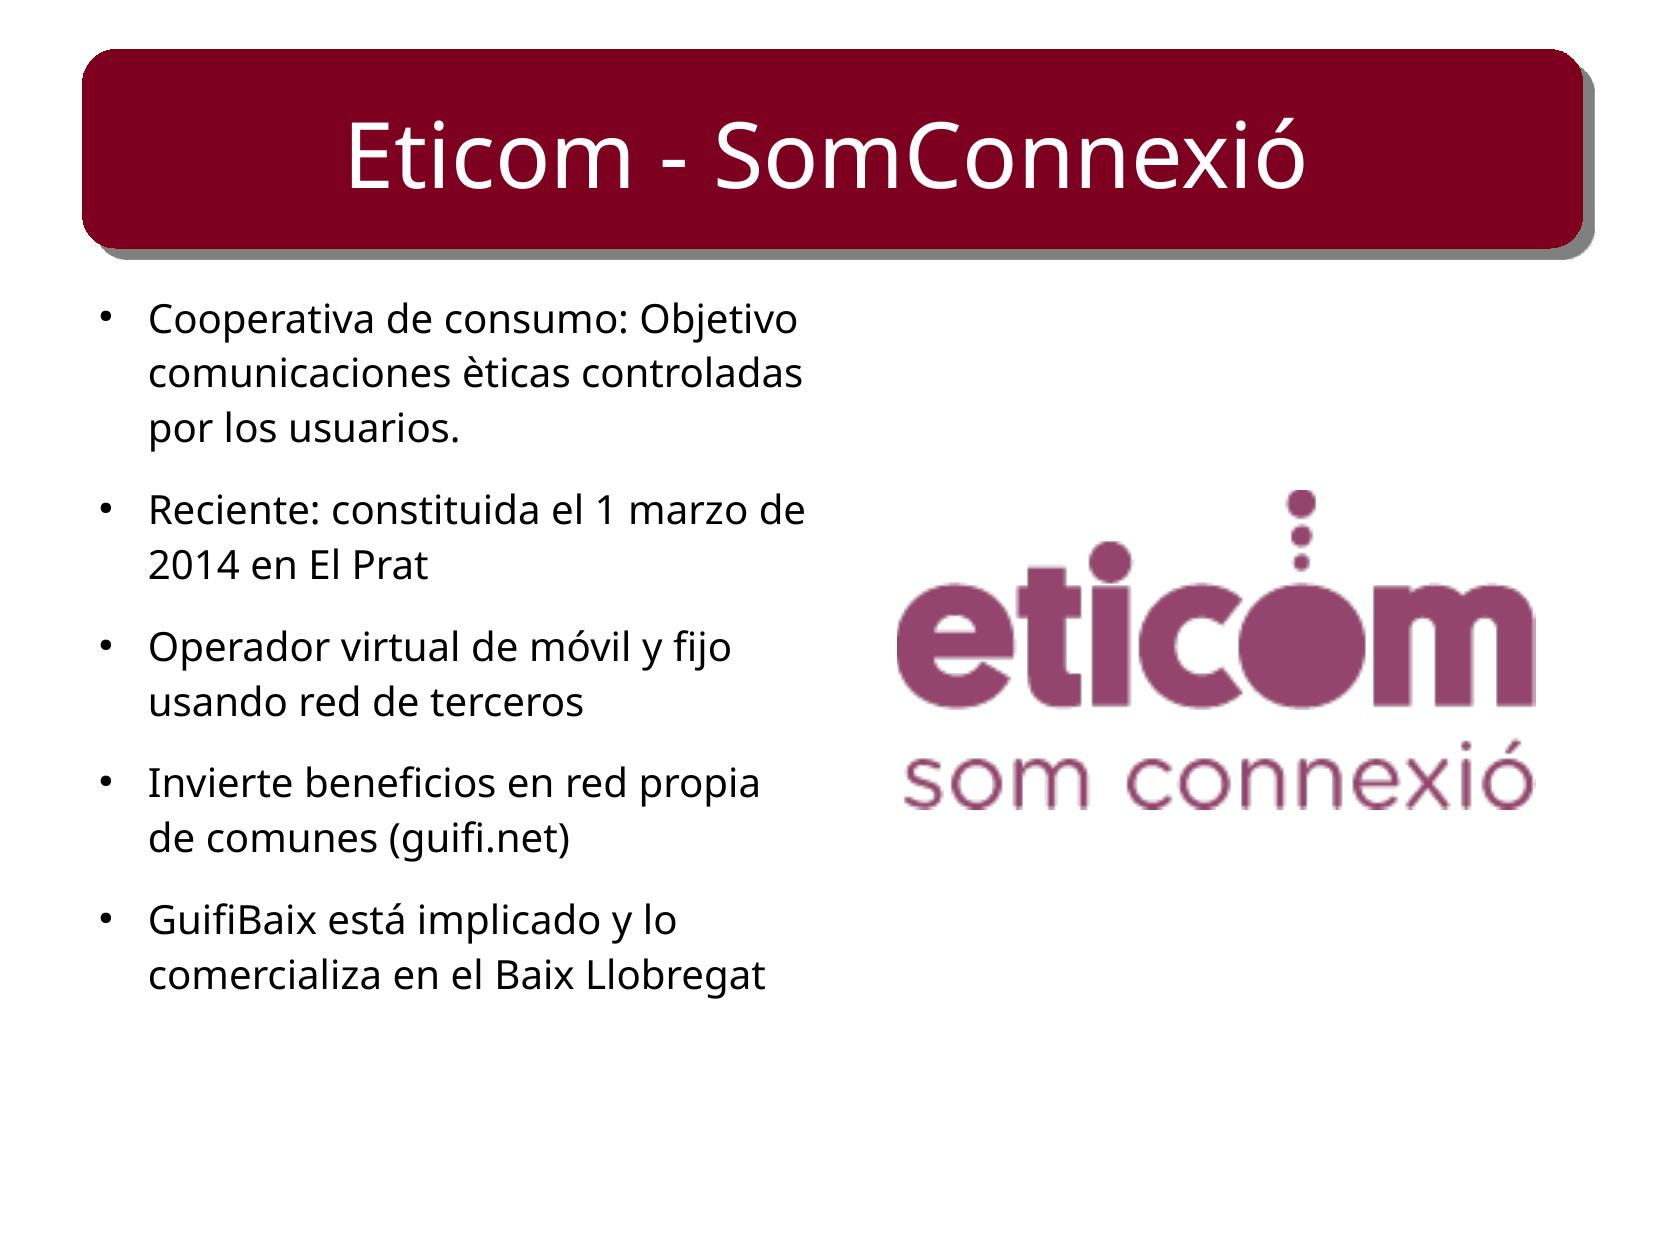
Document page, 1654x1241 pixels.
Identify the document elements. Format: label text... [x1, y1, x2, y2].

title Eticom - SomConnexió [82, 49, 1571, 257]
picture [897, 490, 1536, 810]
list Cooperativa de consumo: Objetivo comunicaciones èticas controladas por los usuarios. Reciente: constituida el 1 marzo de 2014 en El Prat Operador virtual de móvil y fijo usando red de terceros Invierte beneficios en red propia de comunes (guifi.net) GuifiBaix está implicado y lo comercializa en el Baix Llobregat [82, 290, 809, 1010]
